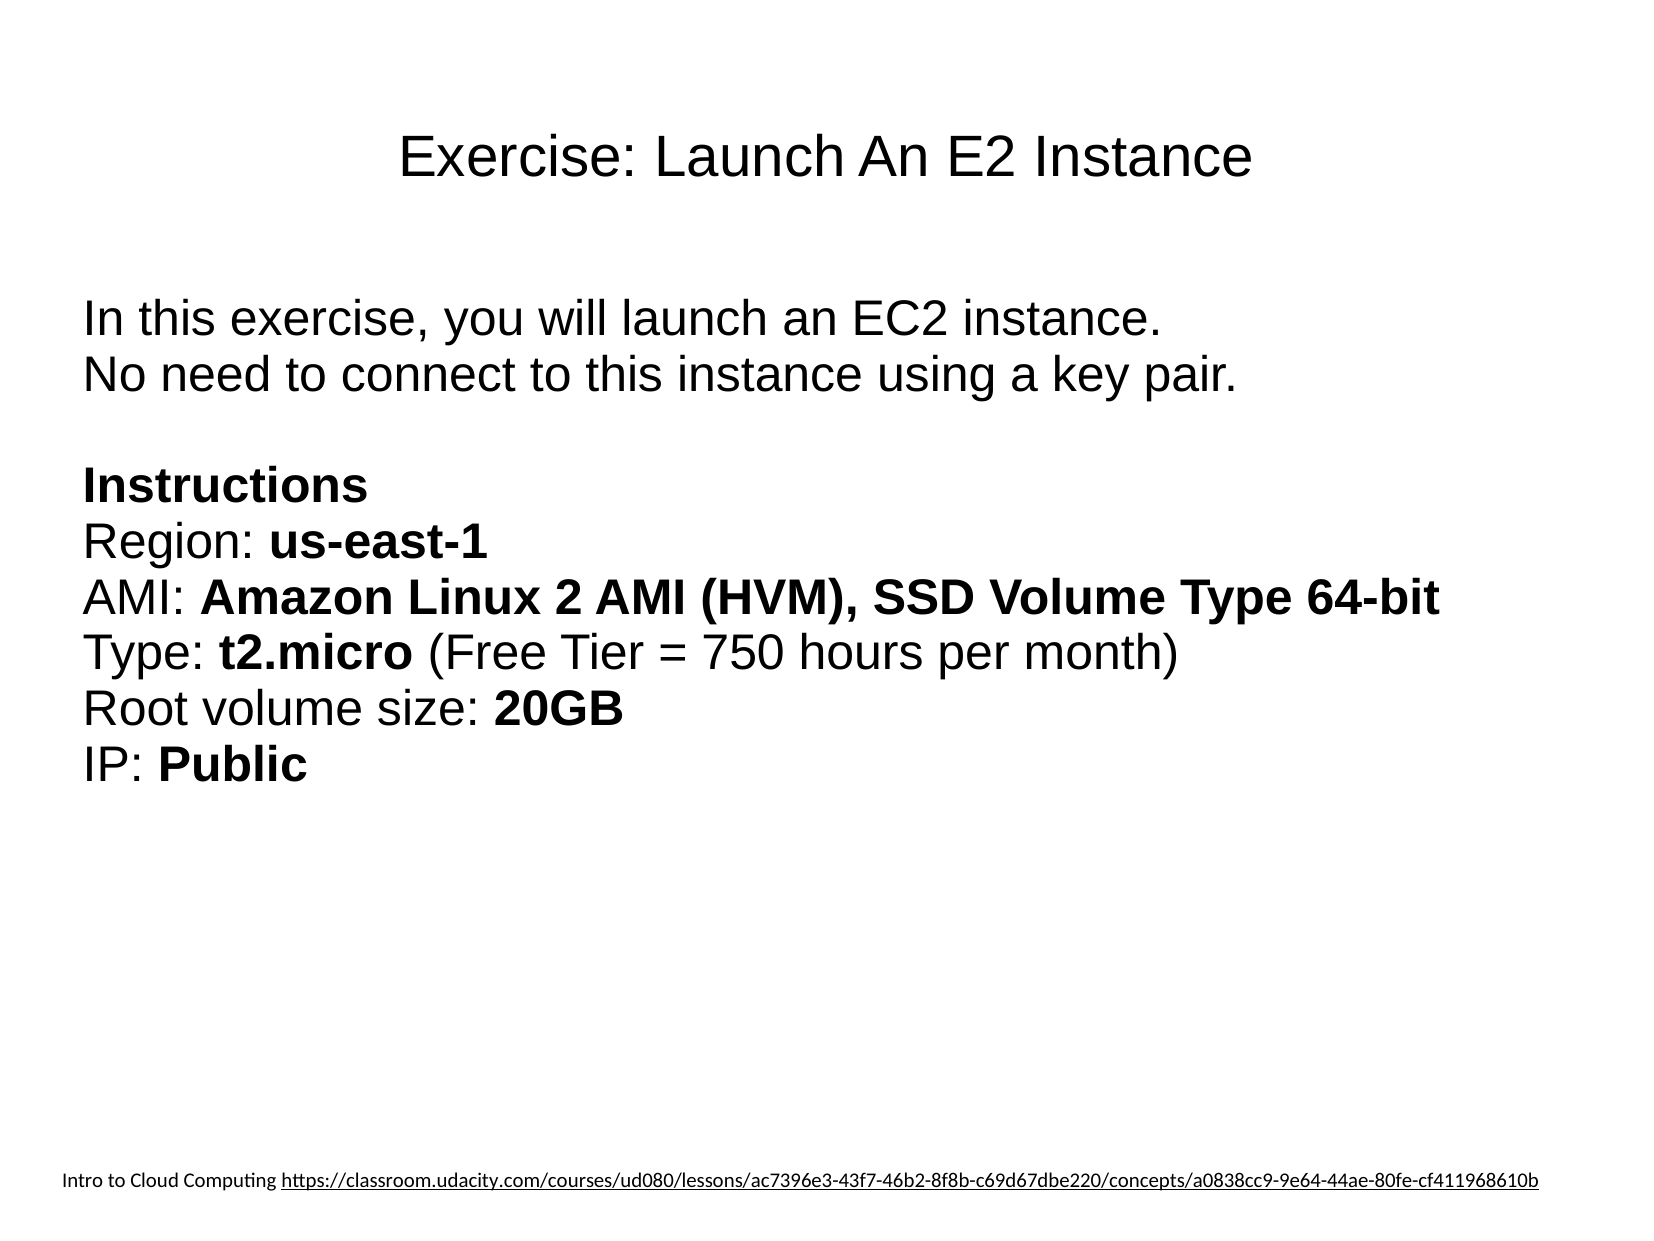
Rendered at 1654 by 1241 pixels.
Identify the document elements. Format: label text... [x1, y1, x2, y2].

list In this exercise, you will launch an EC2 instance. No need to connect to this instance using a key pair. Instructions Region: us-east-1 AMI: Amazon Linux 2 AMI (HVM), SSD Volume Type 64-bit Type: t2.micro (Free Tier = 750 hours per month) Root volume size: 20GB IP: Public [82, 290, 1571, 1010]
title Exercise: Launch An E2 Instance [82, 49, 1571, 257]
text_box Intro to Cloud Computing https://classroom.udacity.com/courses/ud080/lessons/ac7396e3-43f7-46b2-8f8b-c69d67dbe220/concepts/a0838cc9-9e64-44ae-80fe-cf411968610b [47, 1164, 1620, 1241]
